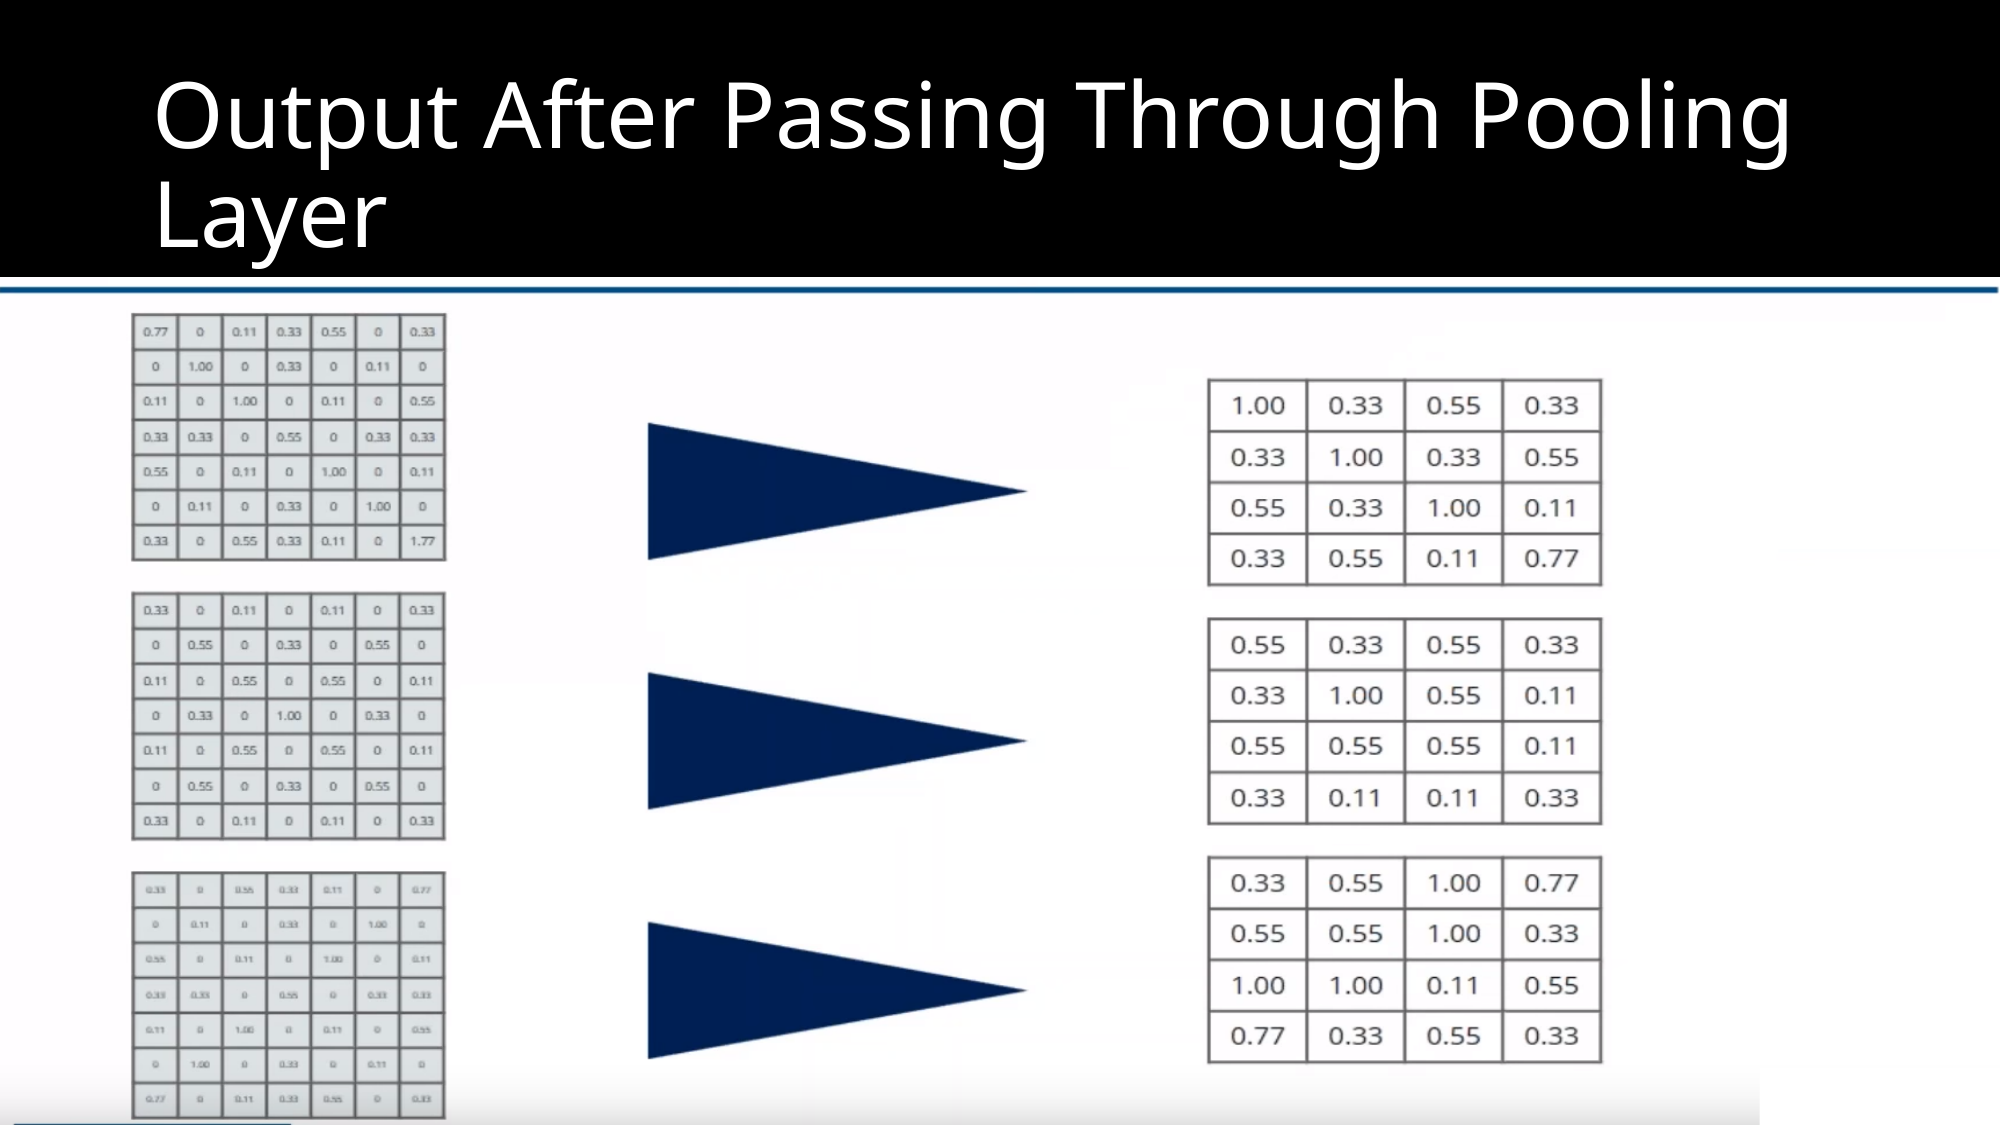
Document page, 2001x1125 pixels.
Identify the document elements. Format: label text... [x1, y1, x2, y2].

text_box Output After Passing Through Pooling Layer [137, 59, 1863, 278]
picture [0, 277, 2000, 1125]
